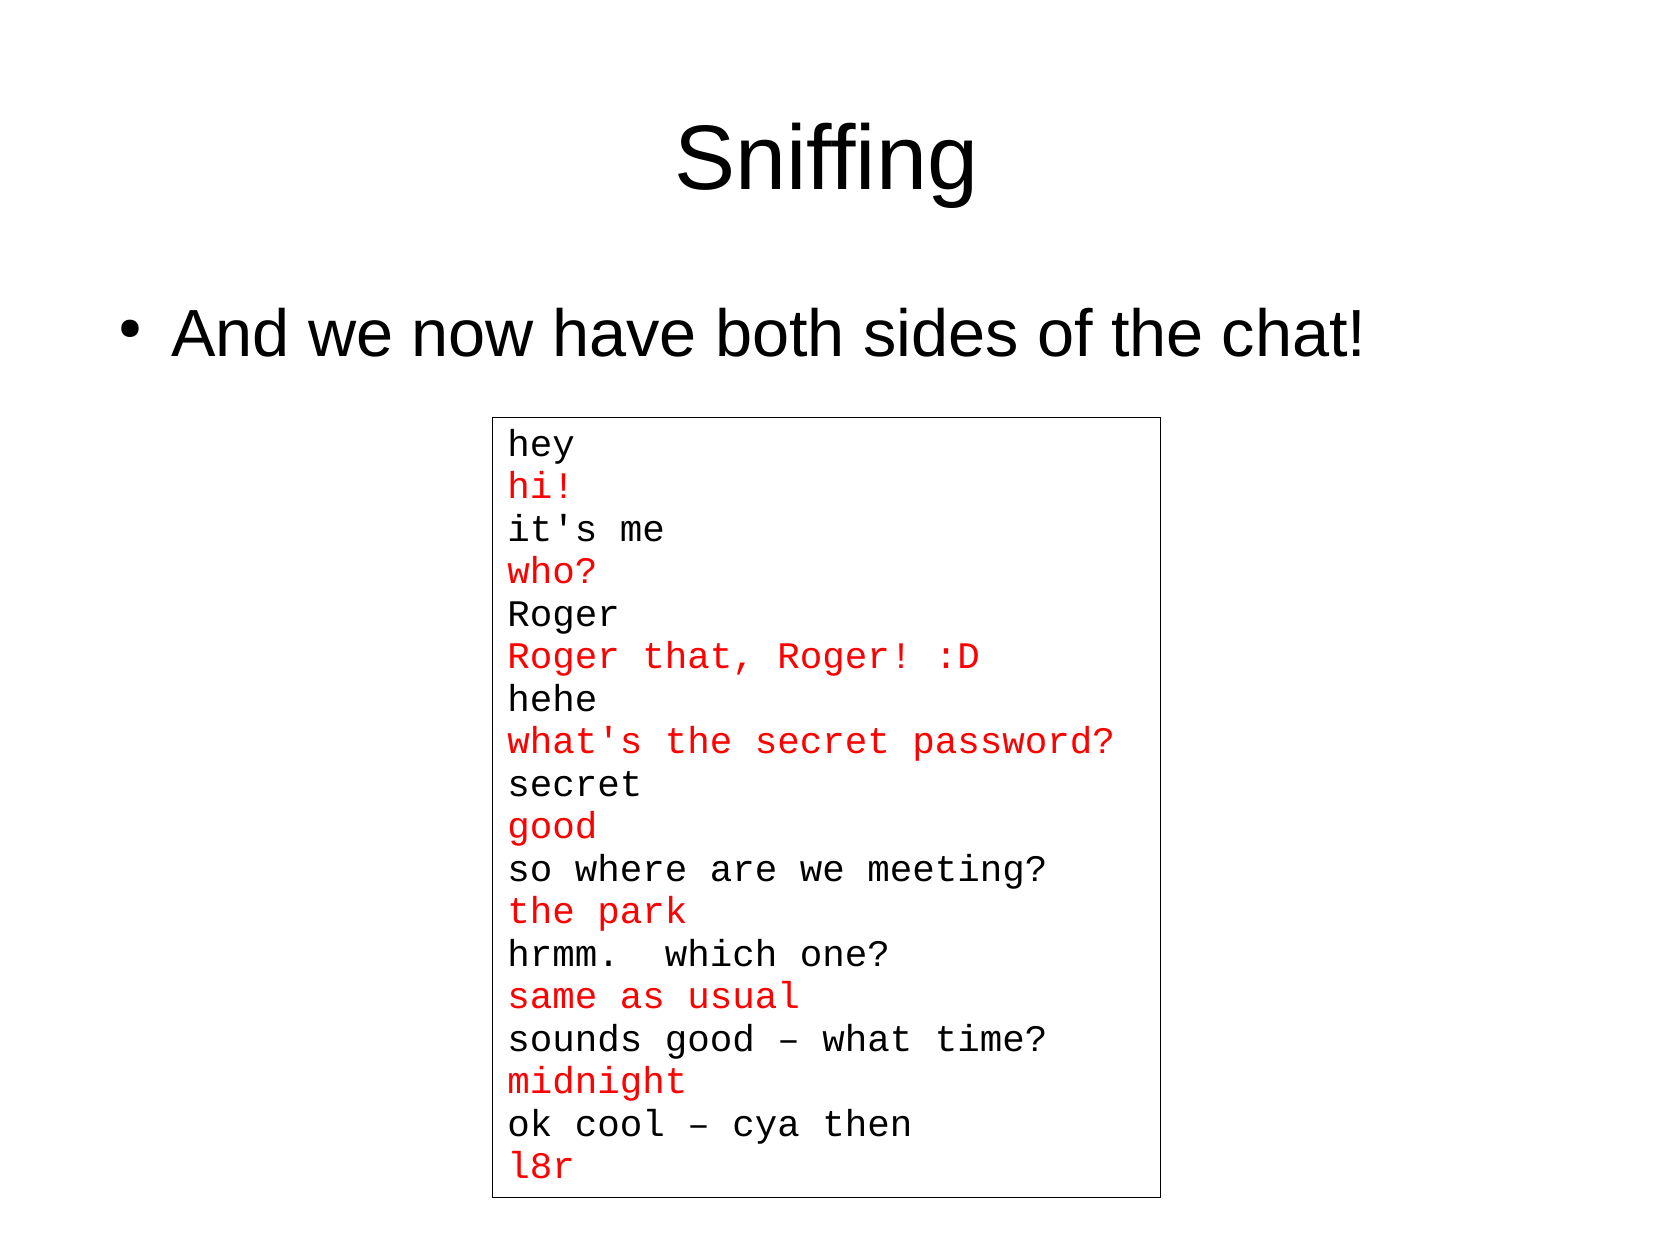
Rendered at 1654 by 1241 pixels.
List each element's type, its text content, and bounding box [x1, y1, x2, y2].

list And we now have both sides of the chat! [82, 290, 1571, 1109]
title Sniffing [82, 49, 1571, 257]
text_box hey hi! it's me who? Roger Roger that, Roger! :D hehe what's the secret password? secret good so where are we meeting? the park hrmm. which one? same as usual sounds good – what time? midnight ok cool – cya then l8r [492, 417, 1161, 1198]
